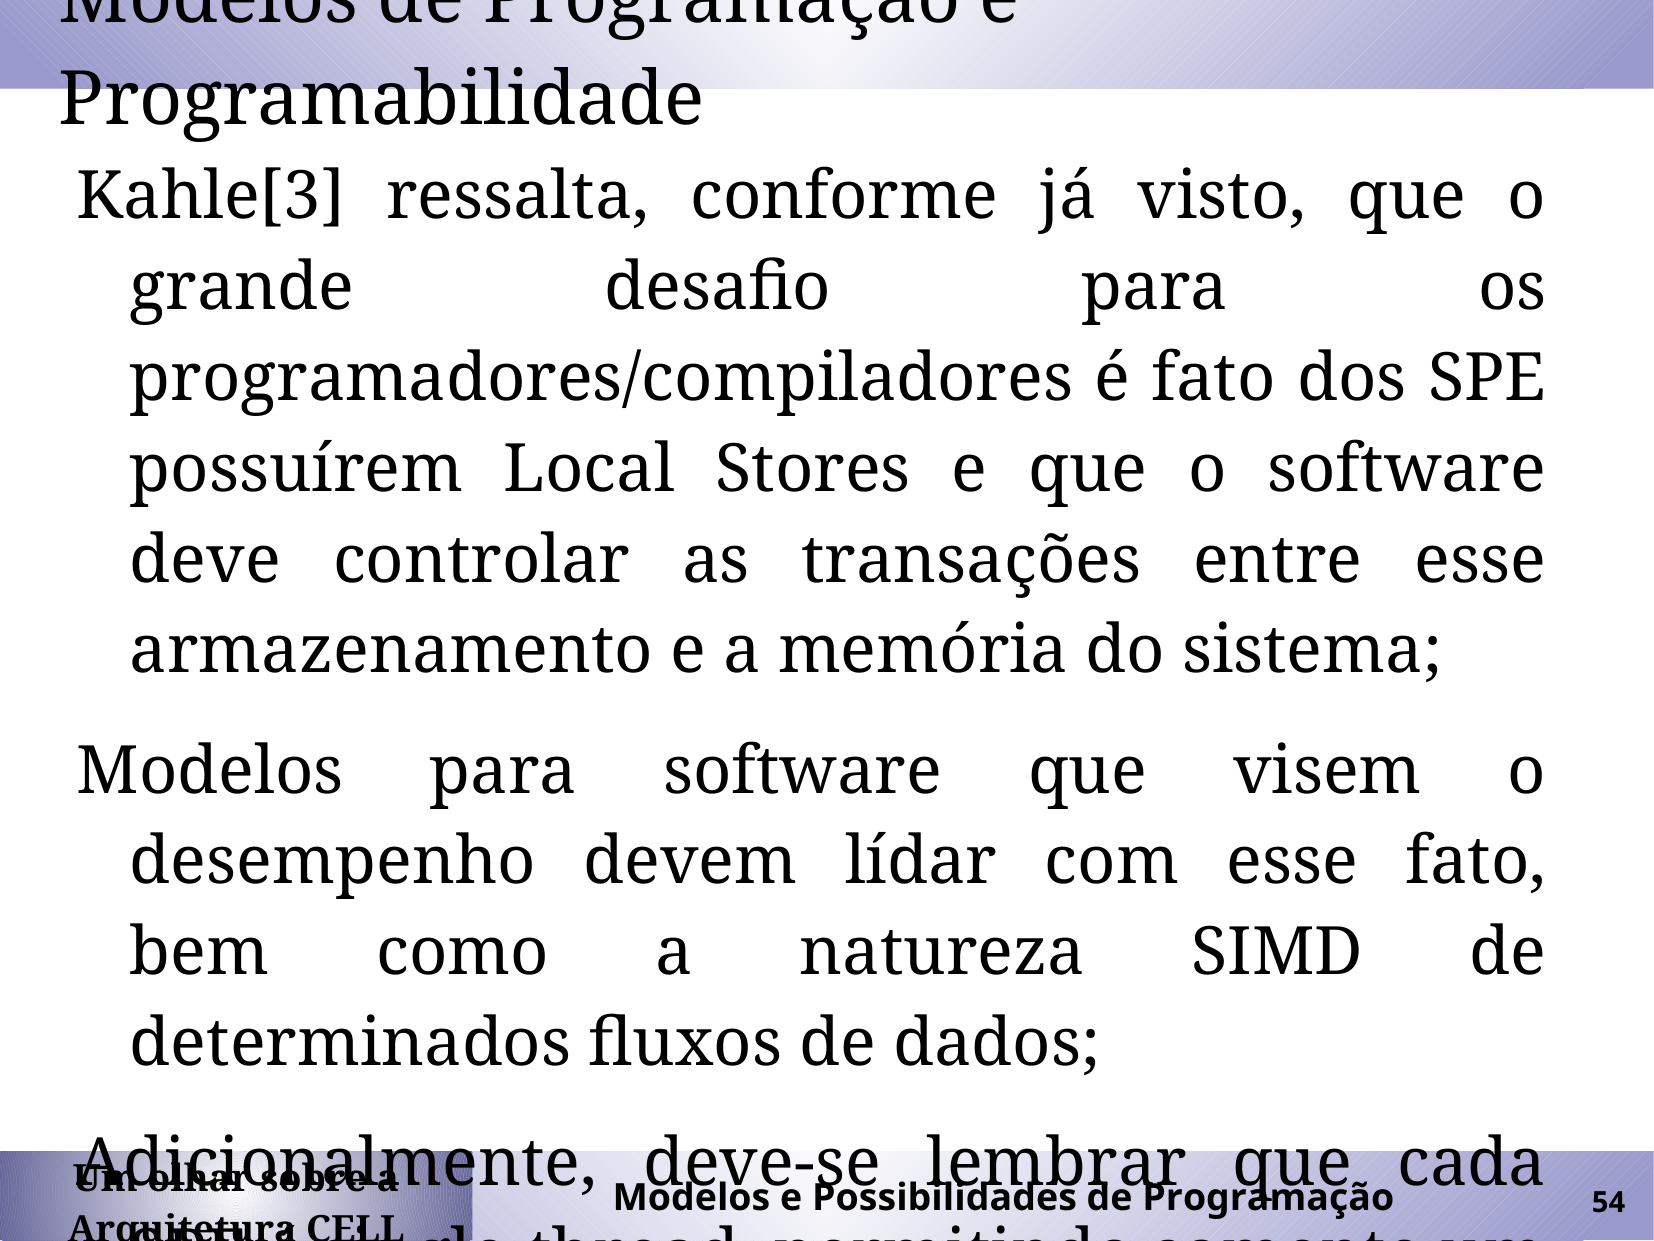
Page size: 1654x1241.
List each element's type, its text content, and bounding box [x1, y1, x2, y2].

title Modelos de Programação e Programabilidade [59, 6, 1447, 82]
list Kahle[3] ressalta, conforme já visto, que o grande desafio para os programadores/compiladores é fato dos SPE possuírem Local Stores e que o software deve controlar as transações entre esse armazenamento e a memória do sistema; Modelos para software que visem o desempenho devem lídar com esse fato, bem como a natureza SIMD de determinados fluxos de dados; Adicionalmente, deve-se lembrar que cada SPE é single-thread, permitindo somente um contexto de execução : dessa maneira, a thread em execução ou será do usuário ou do núcleo do Sistema Operacional; [59, 147, 1548, 1075]
text_box Modelos e Possibilidades de Programação [501, 1151, 1506, 1241]
